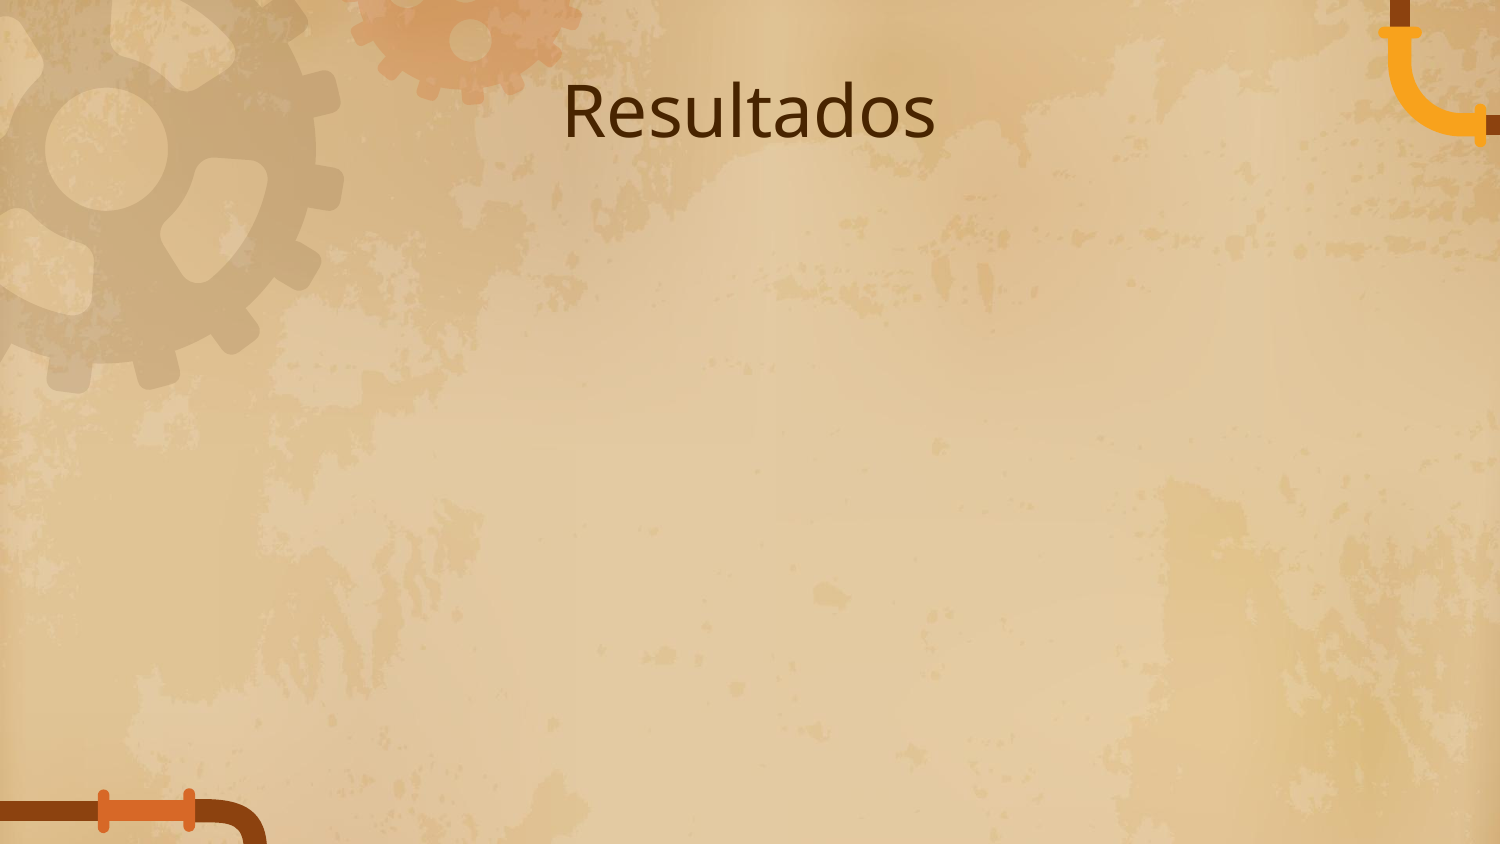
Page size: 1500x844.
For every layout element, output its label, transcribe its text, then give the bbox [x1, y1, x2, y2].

title Resultados [0, 49, 1500, 127]
